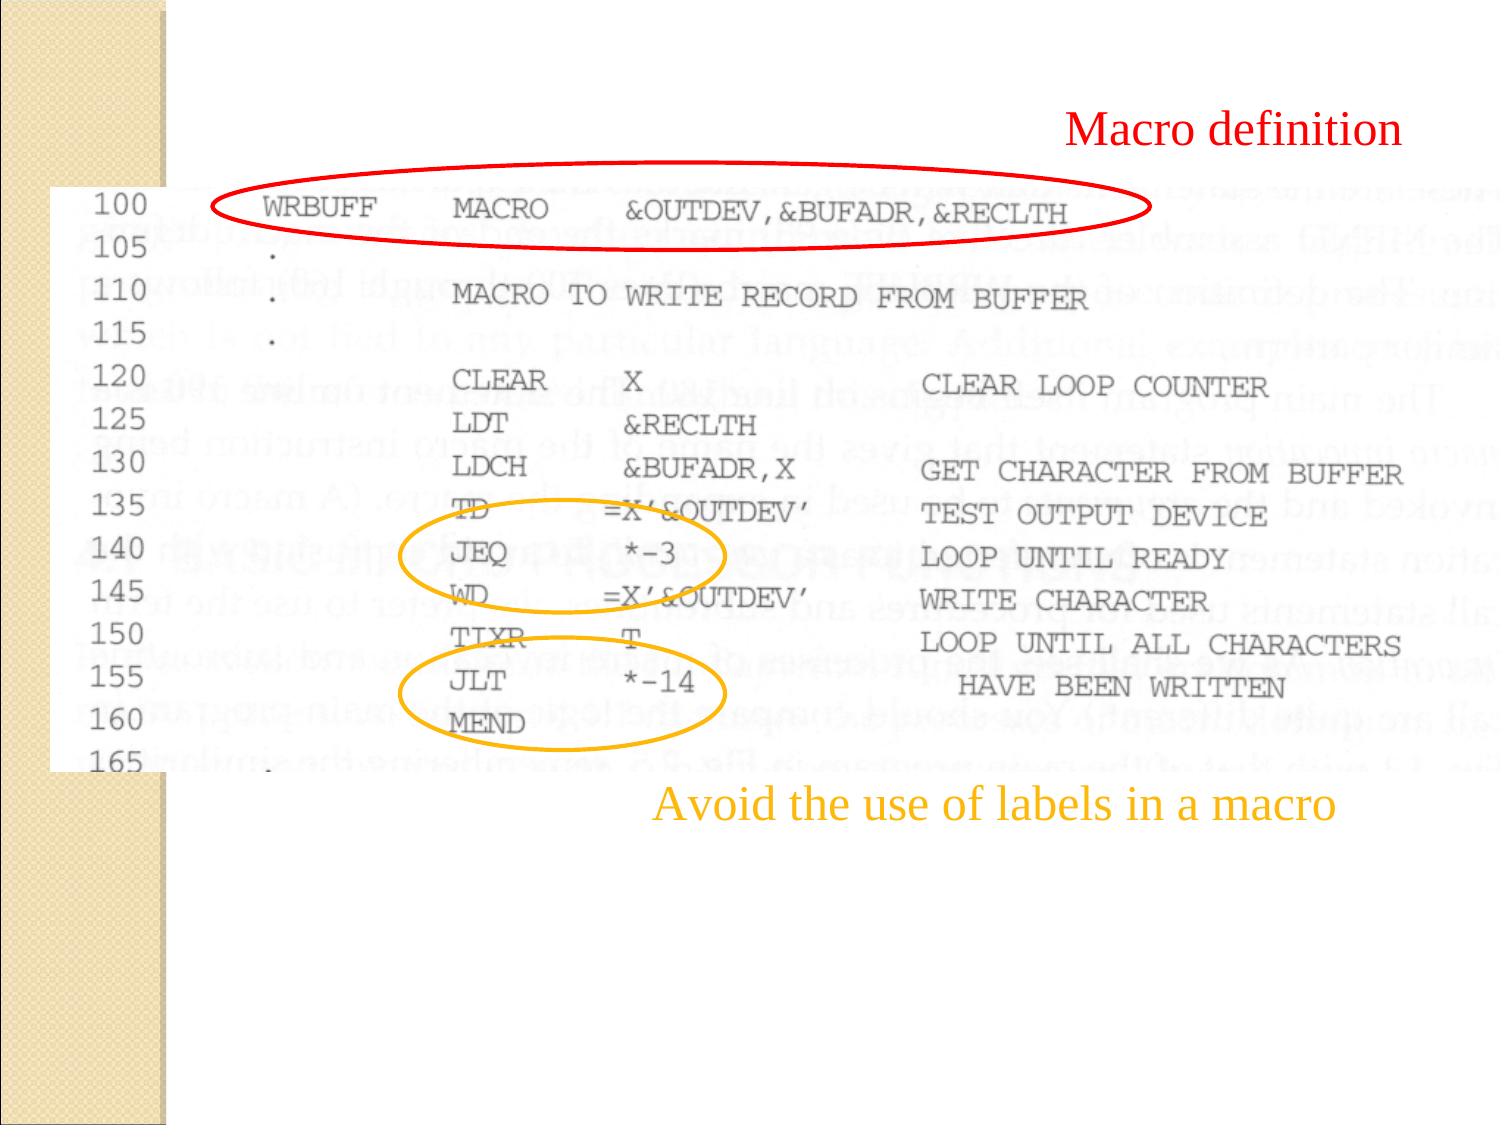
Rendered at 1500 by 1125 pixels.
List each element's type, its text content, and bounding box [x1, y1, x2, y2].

text_box Avoid the use of labels in a macro [636, 762, 1353, 838]
picture [0, 0, 1500, 1125]
picture [215, 187, 1147, 247]
text_box Macro definition [1049, 87, 1418, 163]
